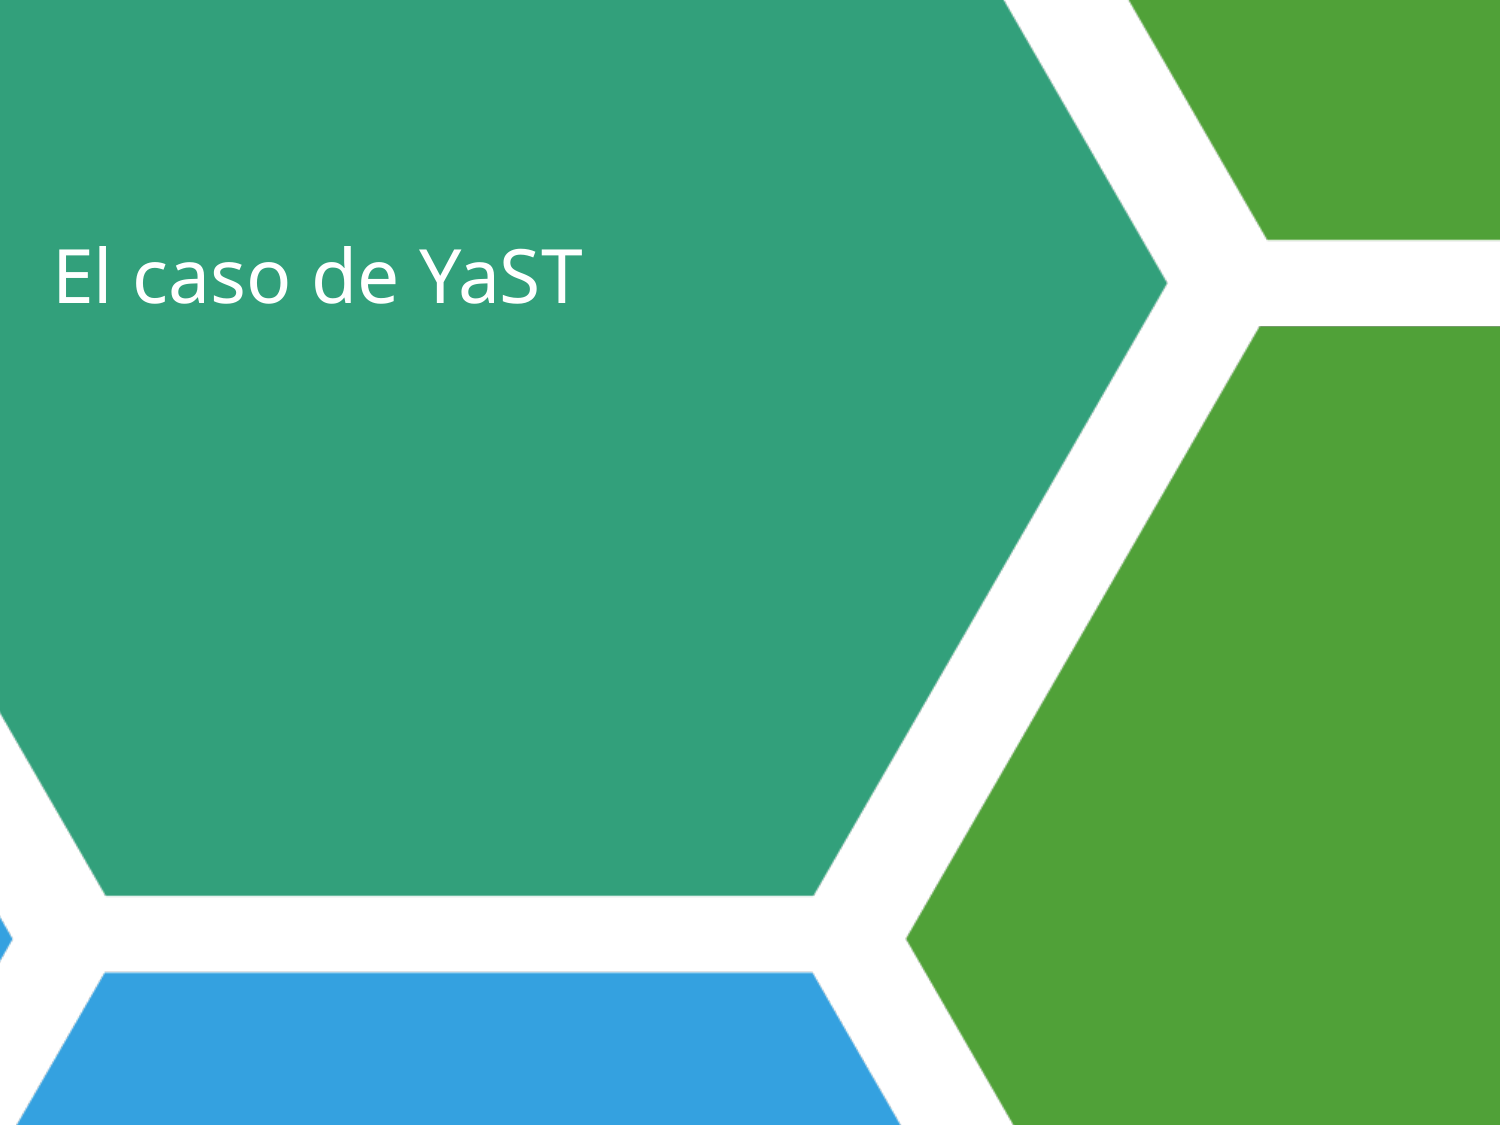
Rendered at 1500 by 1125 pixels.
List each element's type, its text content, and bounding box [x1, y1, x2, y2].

title El caso de YaST [52, 147, 1099, 401]
picture [0, 0, 1500, 1125]
